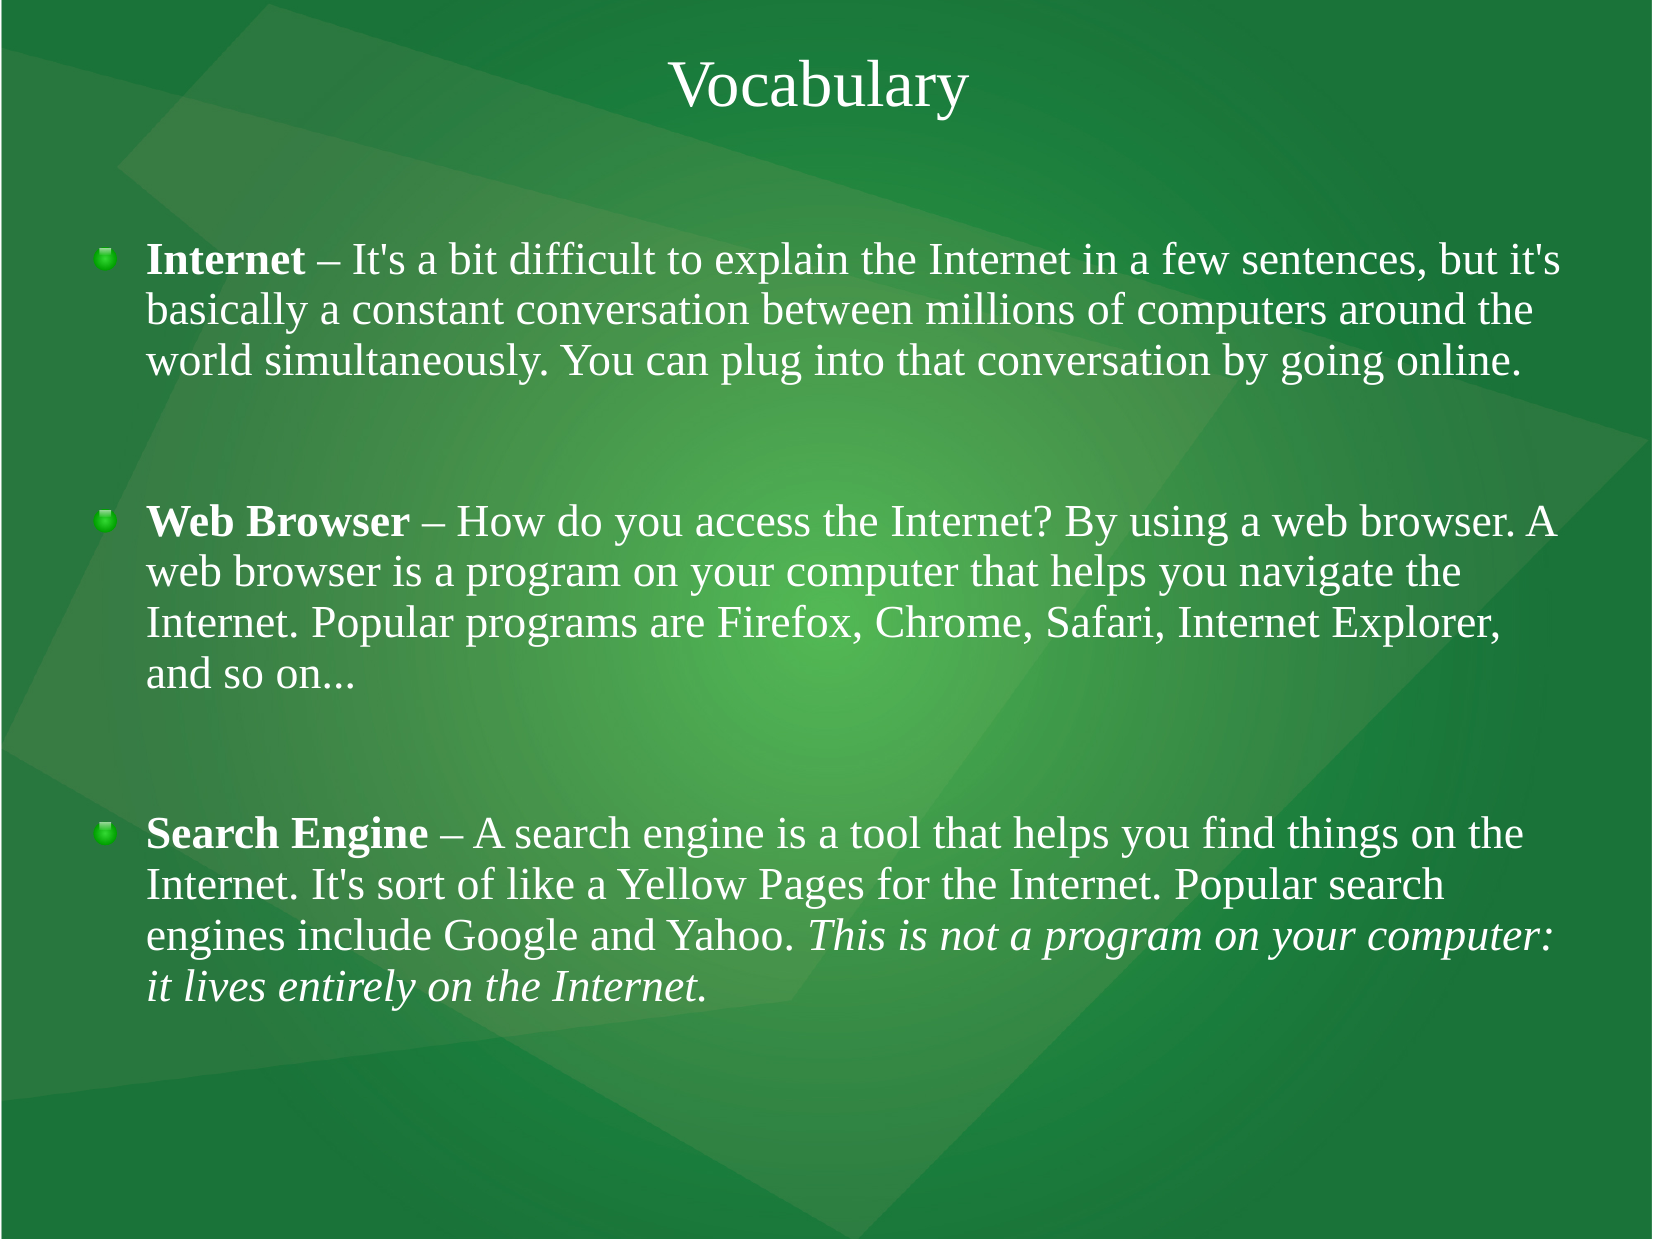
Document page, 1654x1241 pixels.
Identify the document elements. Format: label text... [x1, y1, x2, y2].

list Internet – It's a bit difficult to explain the Internet in a few sentences, but it's basically a constant conversation between millions of computers around the world simultaneously. You can plug into that conversation by going online. Web Browser – How do you access the Internet? By using a web browser. A web browser is a program on your computer that helps you navigate the Internet. Popular programs are Firefox, Chrome, Safari, Internet Explorer, and so on... Search Engine – A search engine is a tool that helps you find things on the Internet. It's sort of like a Yellow Pages for the Internet. Popular search engines include Google and Yahoo. This is not a program on your computer: it lives entirely on the Internet. [75, 233, 1564, 1177]
title Vocabulary [75, 0, 1564, 188]
picture [0, 0, 1652, 1241]
